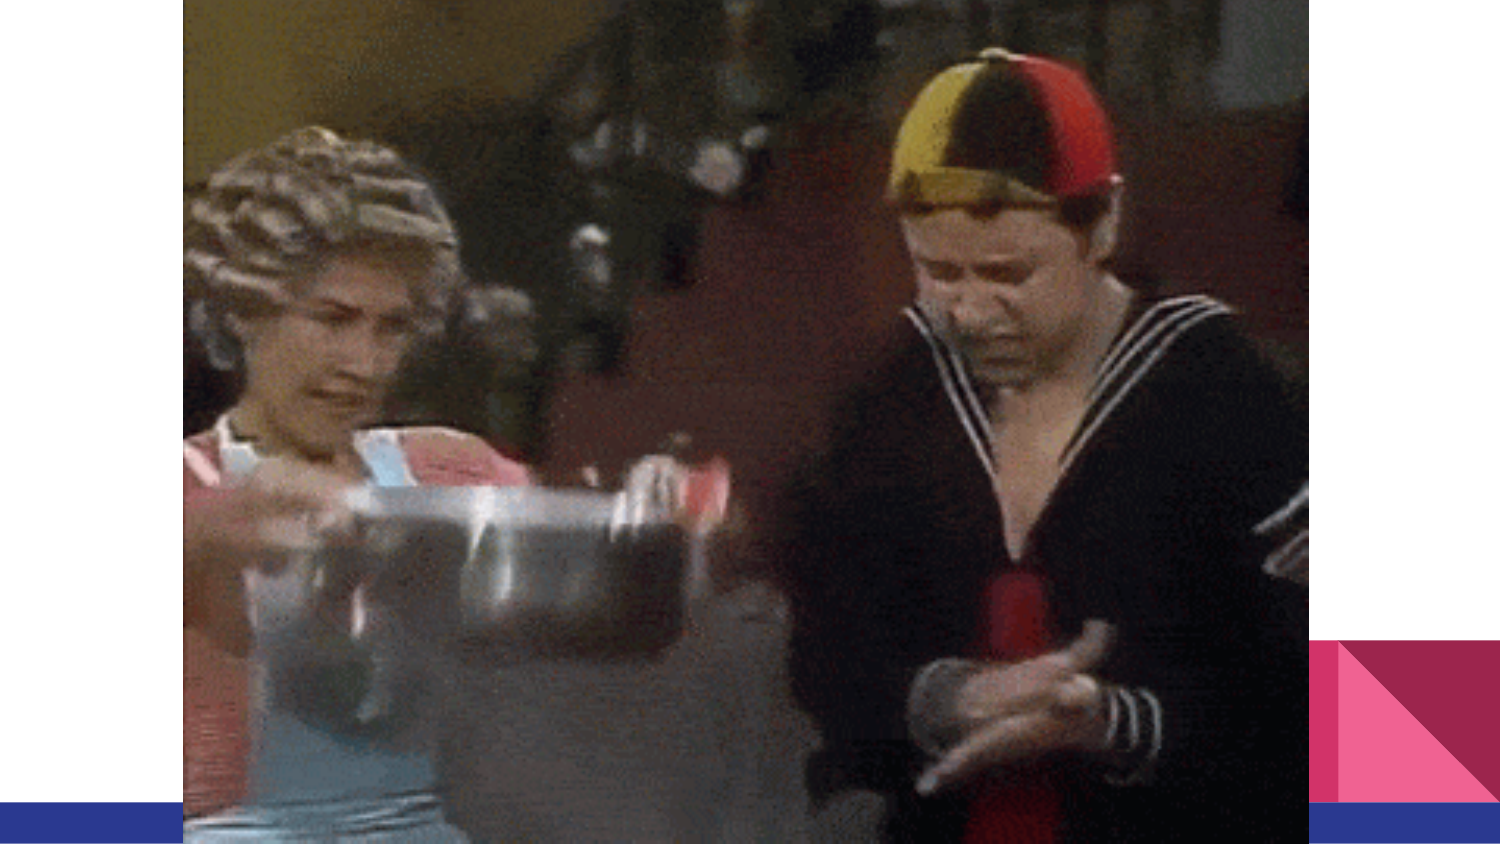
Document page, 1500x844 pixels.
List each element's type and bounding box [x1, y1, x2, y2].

picture [183, 0, 1309, 844]
